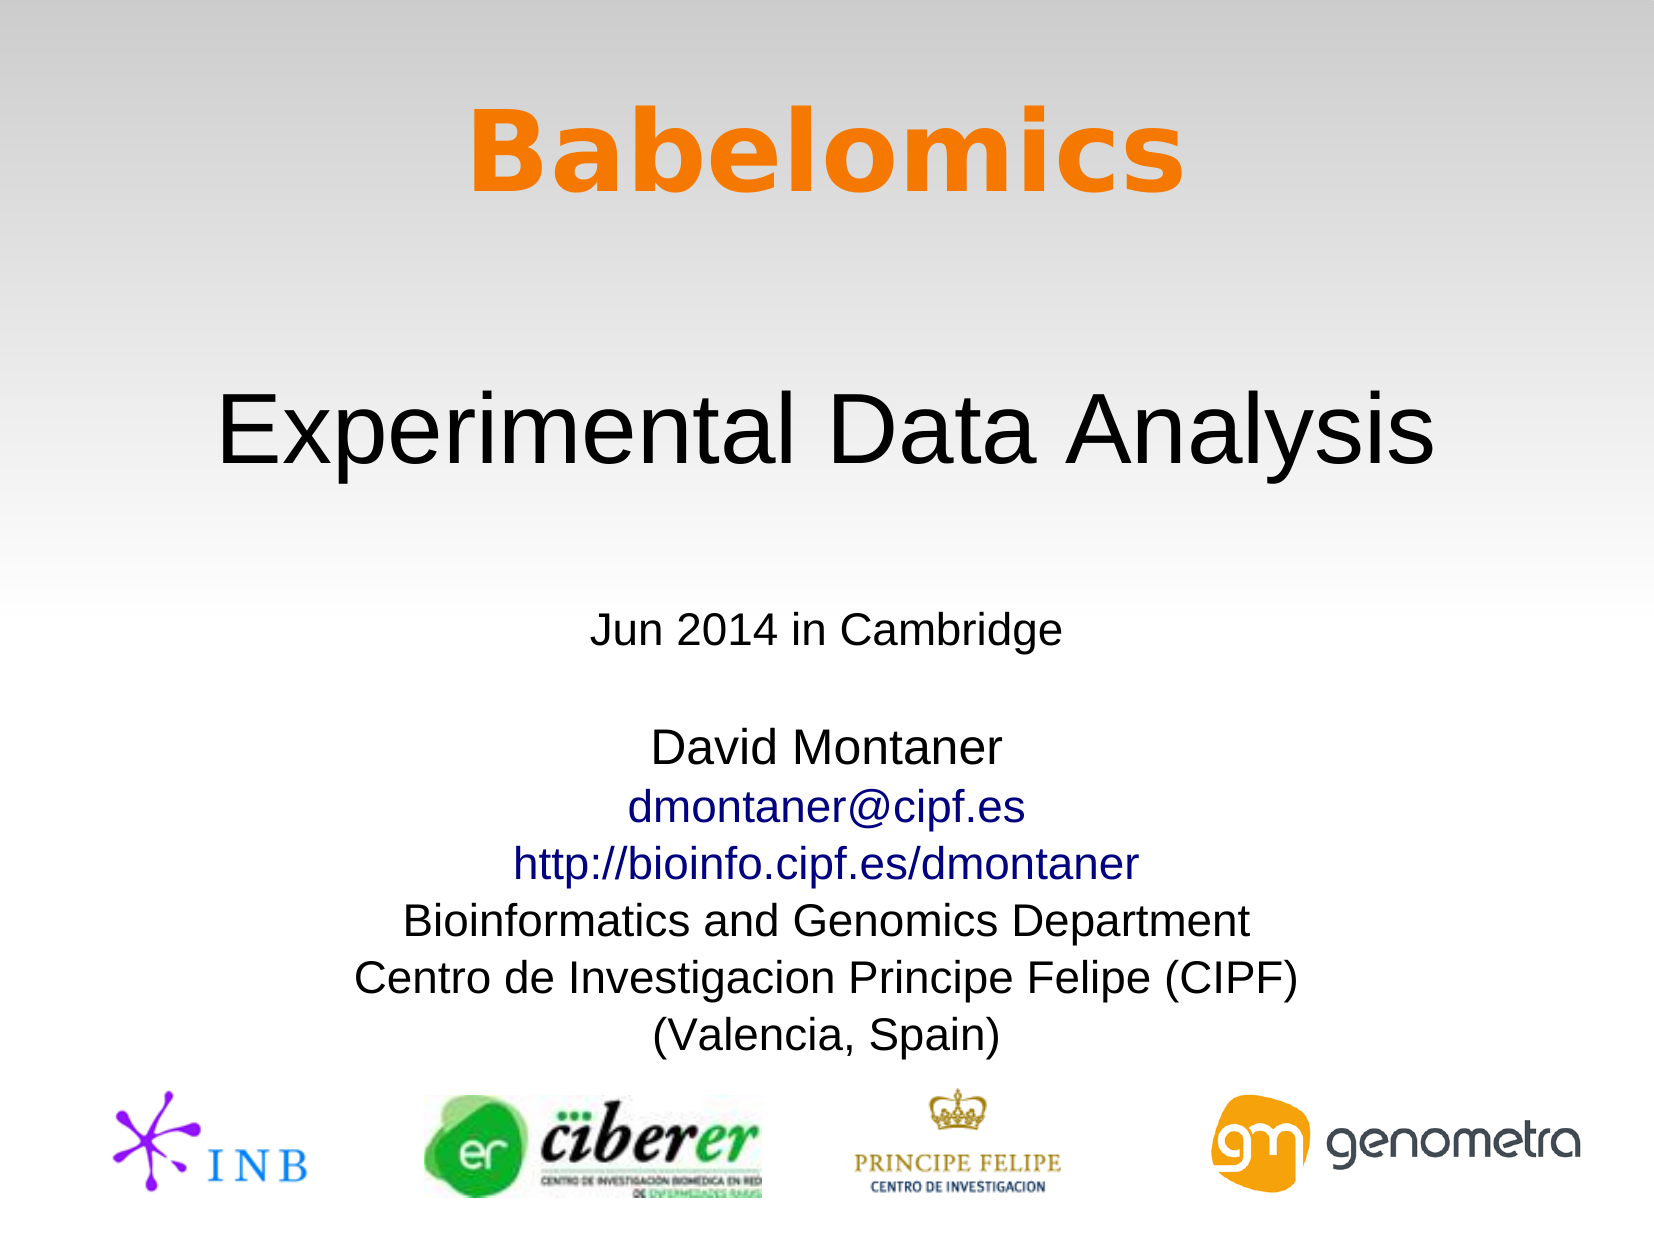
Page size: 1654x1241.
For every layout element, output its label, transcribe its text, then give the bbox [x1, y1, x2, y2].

picture [1170, 1067, 1621, 1218]
subtitle Experimental Data Analysis [82, 256, 1571, 597]
picture [424, 1095, 762, 1198]
picture [852, 1087, 1064, 1196]
picture [96, 1085, 264, 1201]
title Babelomics [82, 49, 1571, 256]
text_box Jun 2014 in Cambridge David Montaner dmontaner@cipf.es http://bioinfo.cipf.es/dmontaner Bioinformatics and Genomics Department Centro de Investigacion Principe Felipe (CIPF)‏ (Valencia, Spain)‏ [264, 590, 1390, 1241]
